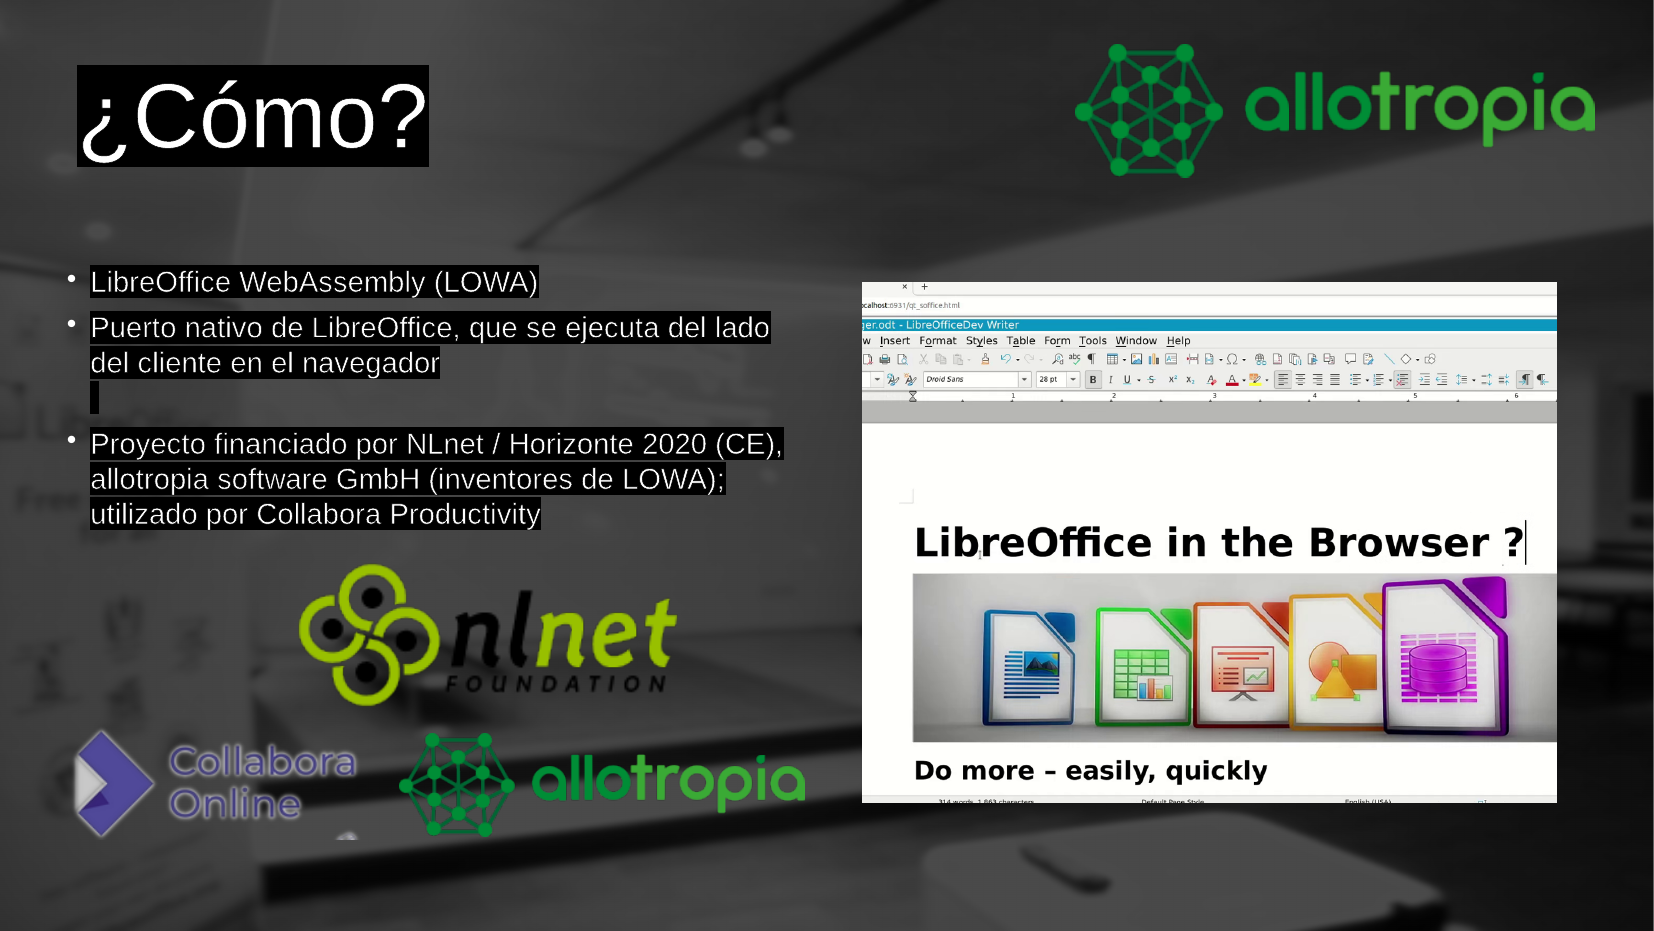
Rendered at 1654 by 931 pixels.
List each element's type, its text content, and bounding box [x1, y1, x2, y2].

picture [0, 0, 1654, 931]
list LibreOffice WebAssembly (LOWA) Puerto nativo de LibreOffice, que se ejecuta del lado del cliente en el navegador Proyecto financiado por NLnet / Horizonte 2020 (CE), allotropia software GmbH (inventores de LOWA); utilizado por Collabora Productivity [59, 262, 798, 539]
title ¿Cómo? [76, 17, 1229, 204]
